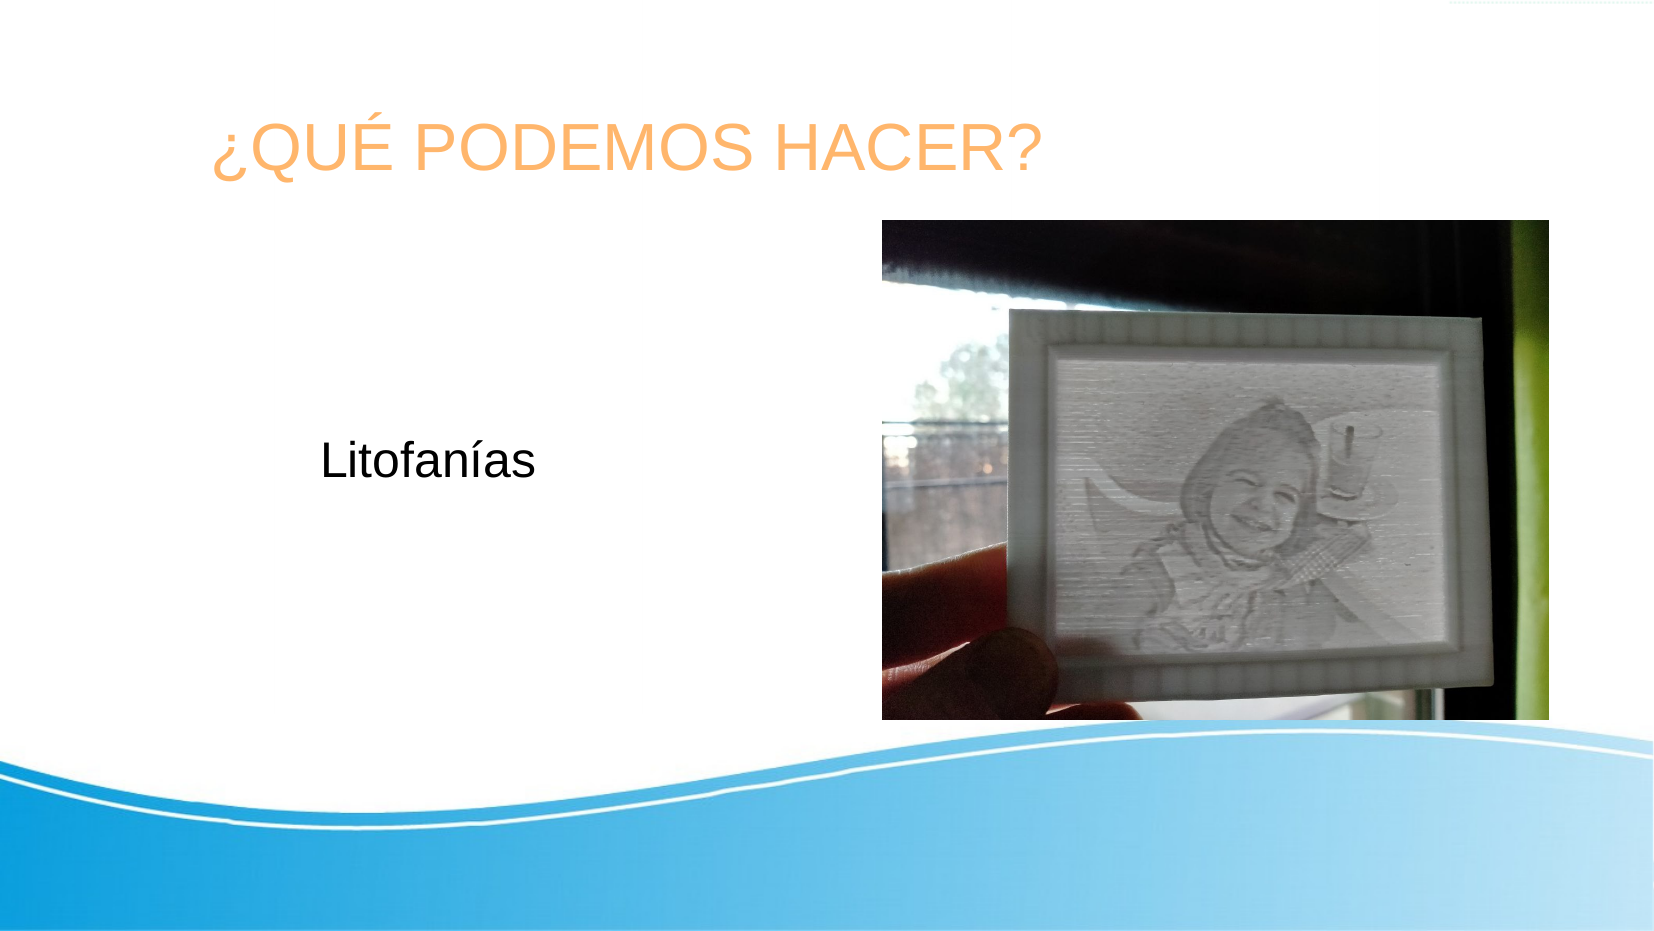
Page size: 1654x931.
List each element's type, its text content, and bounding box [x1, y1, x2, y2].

picture [0, 0, 1654, 931]
subtitle Litofanías [94, 325, 727, 651]
text_box ¿QUÉ PODEMOS HACER? [195, 102, 1485, 193]
